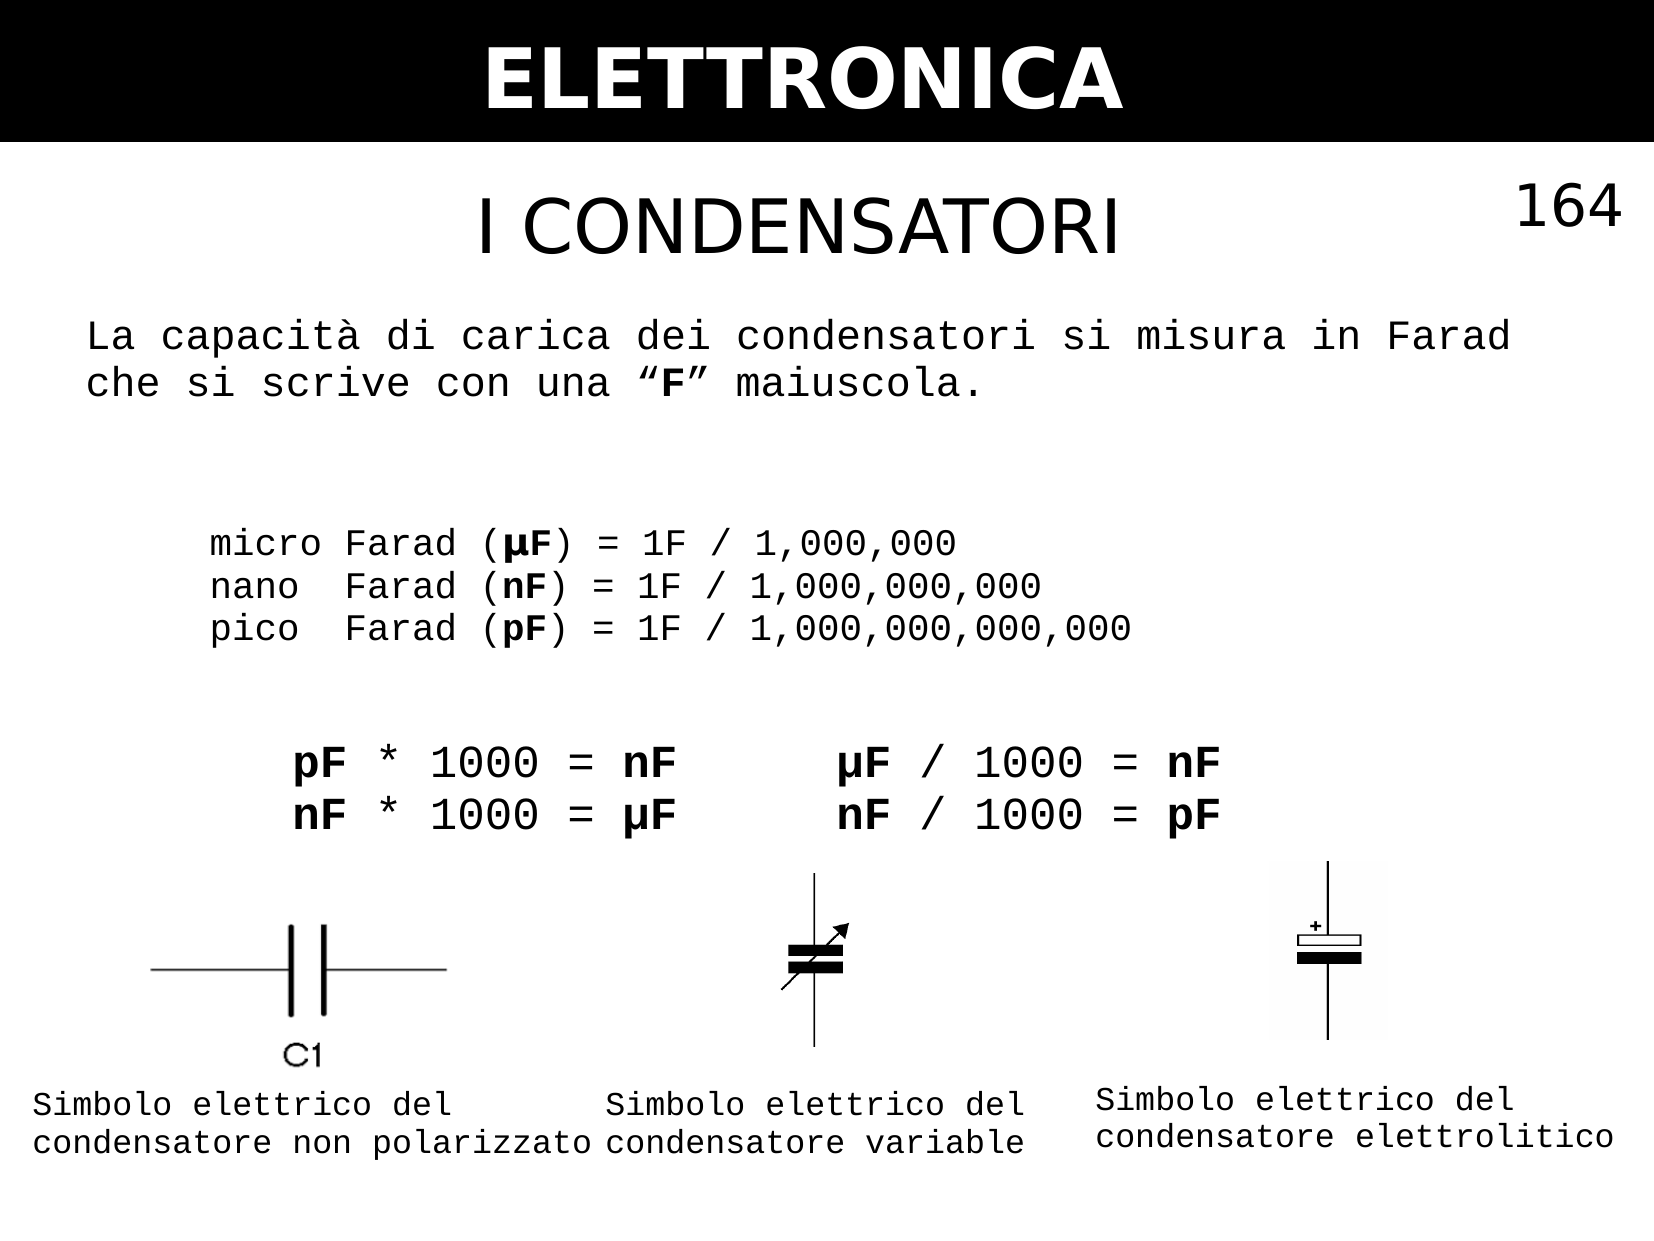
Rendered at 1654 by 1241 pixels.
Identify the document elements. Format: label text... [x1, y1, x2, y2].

text_box micro Farad (μF) = 1F / 1,000,000 nano Farad (nF) = 1F / 1,000,000,000 pico Farad (pF) = 1F / 1,000,000,000,000 [194, 513, 1376, 660]
picture [118, 897, 461, 1080]
text_box I CONDENSATORI [460, 177, 1146, 280]
text_box pF * 1000 = nF μF / 1000 = nF nF * 1000 = μF nF / 1000 = pF [277, 732, 1276, 854]
text_box Simbolo elettrico del condensatore non polarizzato [17, 1080, 590, 1173]
picture [755, 873, 875, 1047]
text_box Simbolo elettrico del condensatore variable [590, 1080, 1061, 1173]
text_box [0, 0, 1654, 142]
text_box 164 [1498, 165, 1640, 249]
picture [1269, 861, 1388, 1040]
text_box ELETTRONICA [466, 23, 1269, 136]
text_box La capacità di carica dei condensatori si misura in Farad che si scrive con una “F” maiuscola. [70, 307, 1576, 468]
text_box Simbolo elettrico del condensatore elettrolitico [1080, 1074, 1631, 1167]
